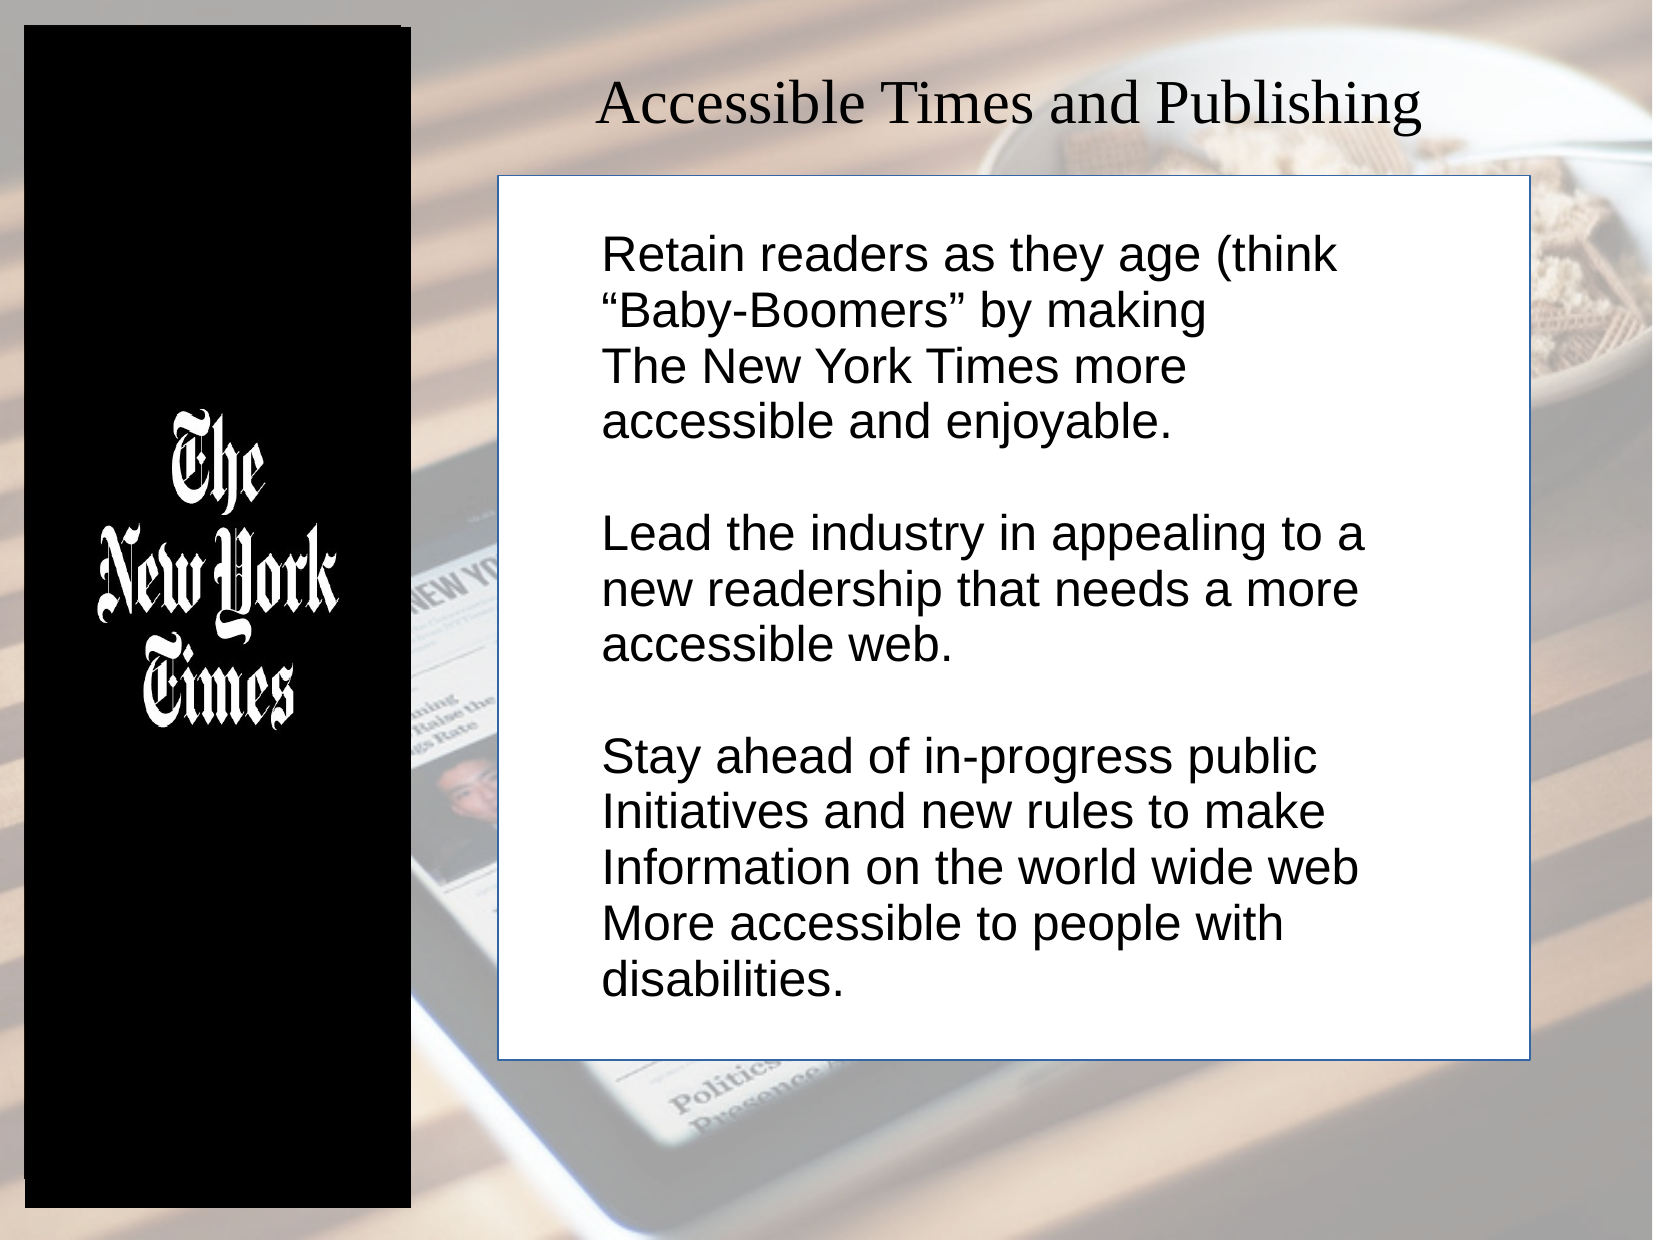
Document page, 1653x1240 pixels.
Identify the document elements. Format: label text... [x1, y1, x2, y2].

text_box Retain readers as they age (think “Baby-Boomers” by making The New York Times more accessible and enjoyable. Lead the industry in appealing to a new readership that needs a more accessible web. Stay ahead of in-progress public Initiatives and new rules to make Information on the world wide web More accessible to people with disabilities. [586, 218, 1467, 1070]
text_box Accessible Times and Publishing [588, 60, 1431, 145]
picture [0, 0, 1653, 1240]
